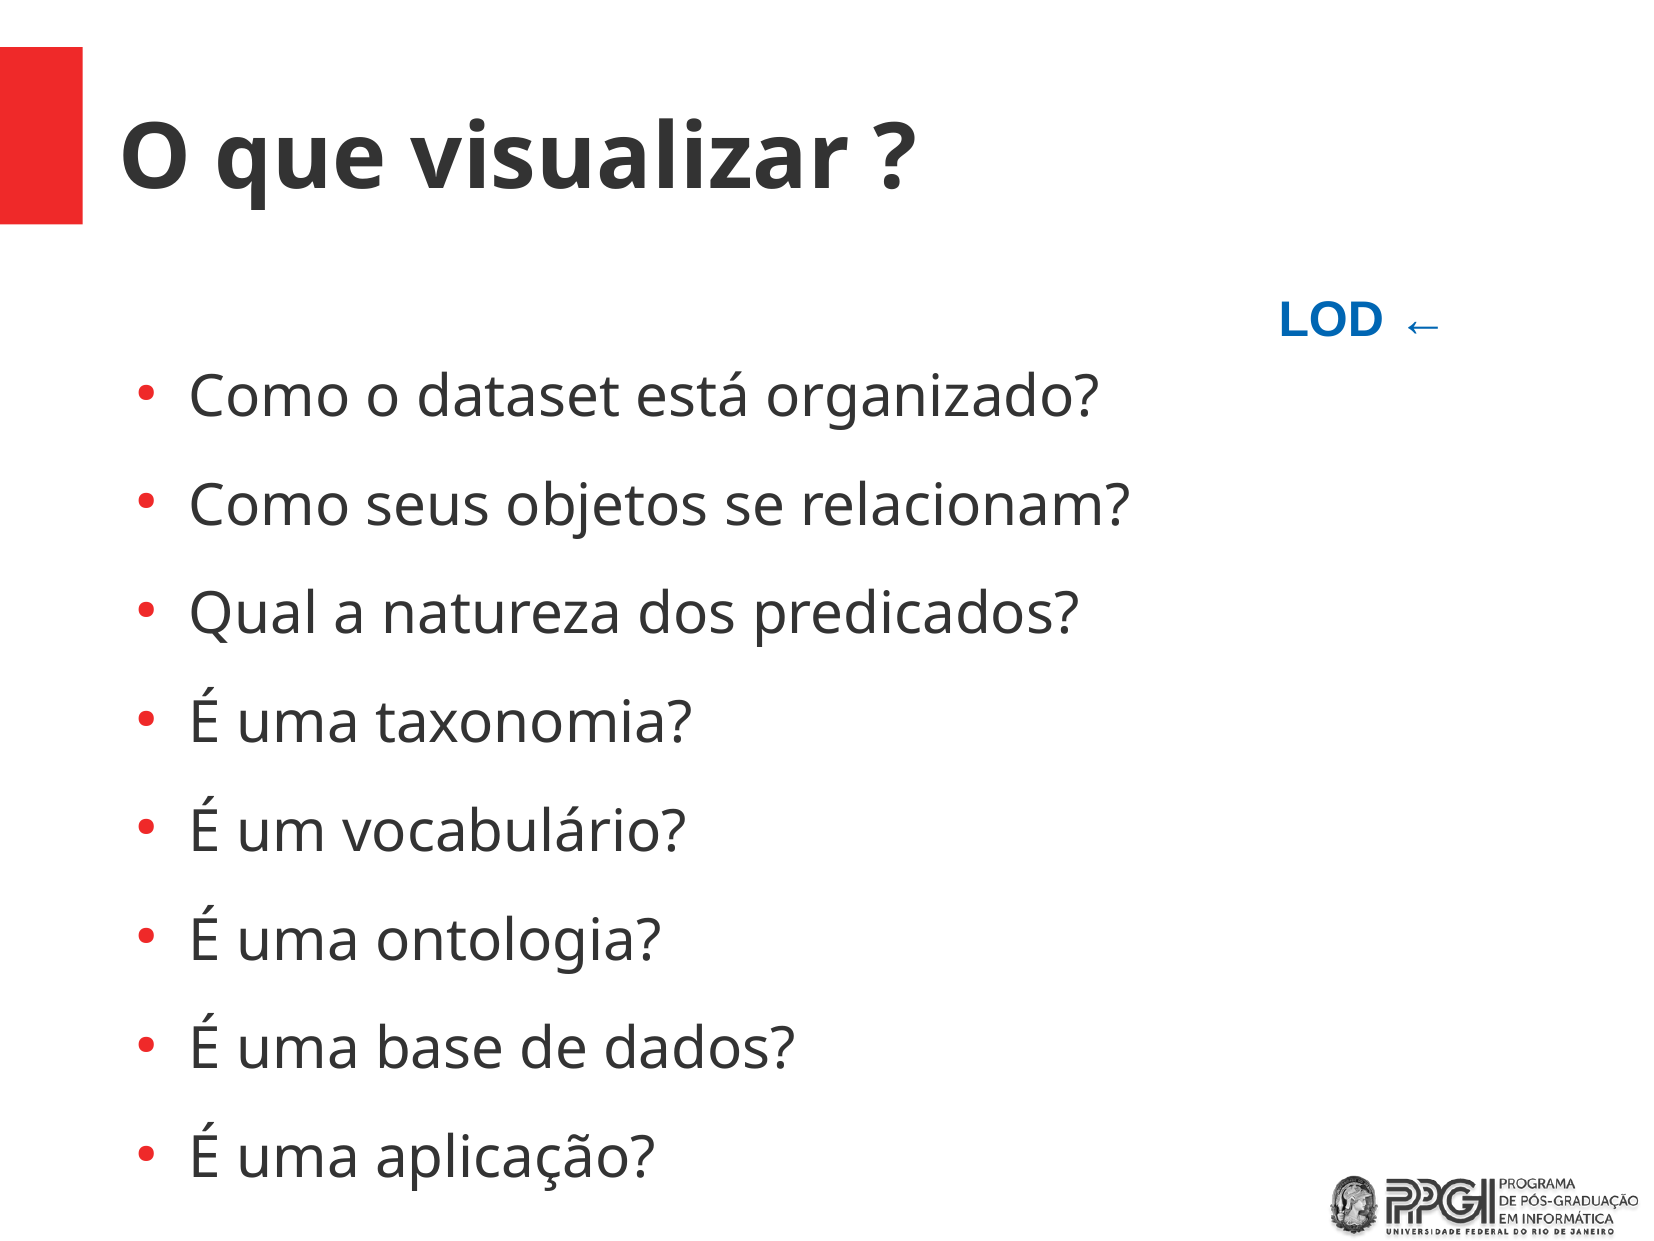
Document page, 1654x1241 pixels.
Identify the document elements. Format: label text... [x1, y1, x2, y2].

title O que visualizar ? [118, 49, 1571, 257]
list Como o dataset está organizado? Como seus objetos se relacionam? Qual a natureza dos predicados? É uma taxonomia? É um vocabulário? É uma ontologia? É uma base de dados? É uma aplicação? [118, 354, 1536, 1074]
text_box LOD ← [1263, 283, 1464, 355]
